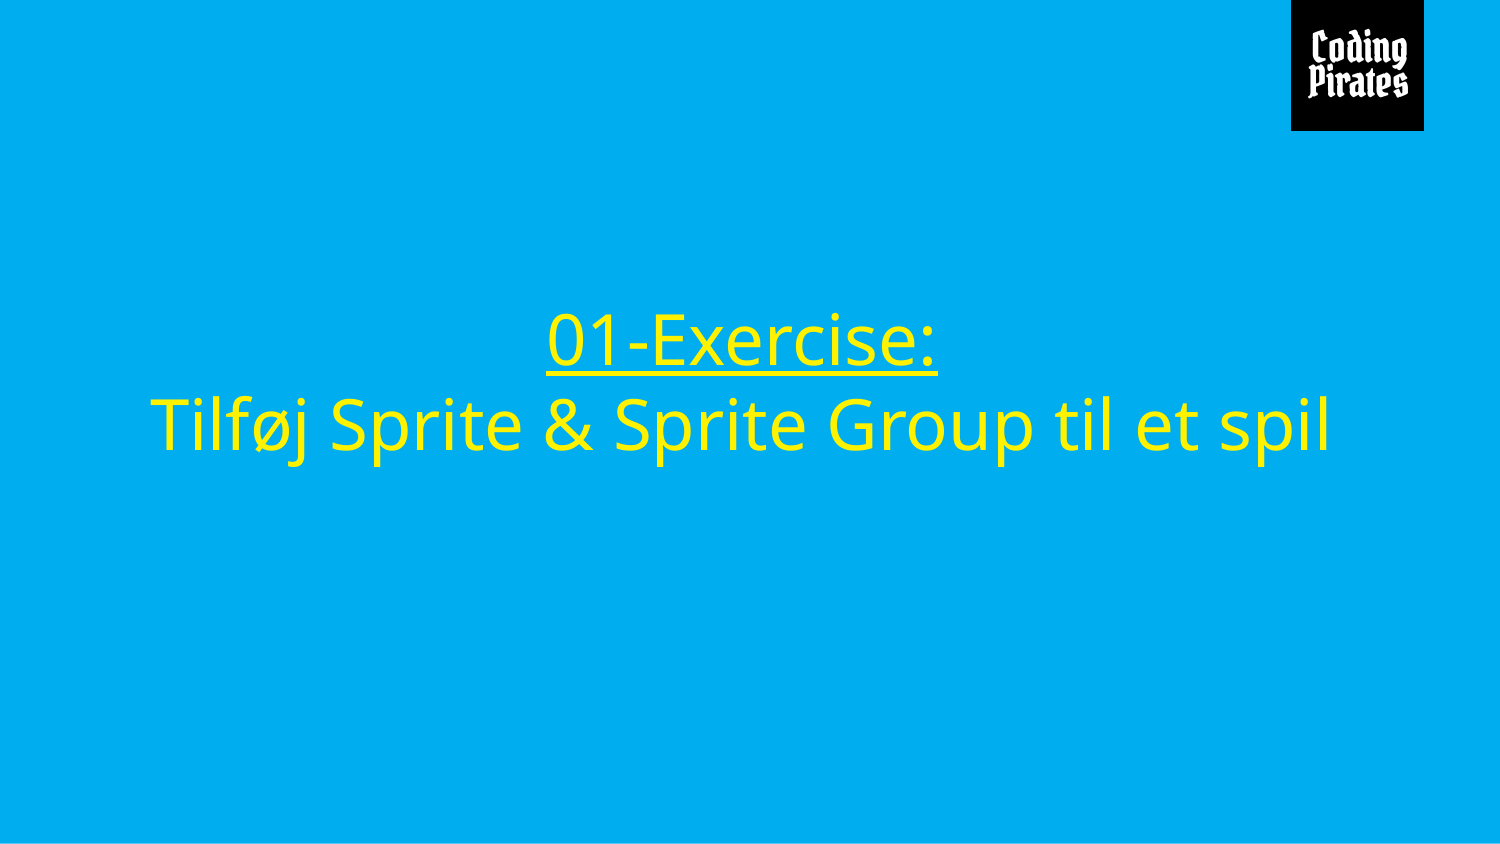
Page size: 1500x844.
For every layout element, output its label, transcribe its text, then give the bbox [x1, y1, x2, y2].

title 01-Exercise: Tilføj Sprite & Sprite Group til et spil [12, 352, 1472, 491]
picture [1292, 0, 1423, 130]
